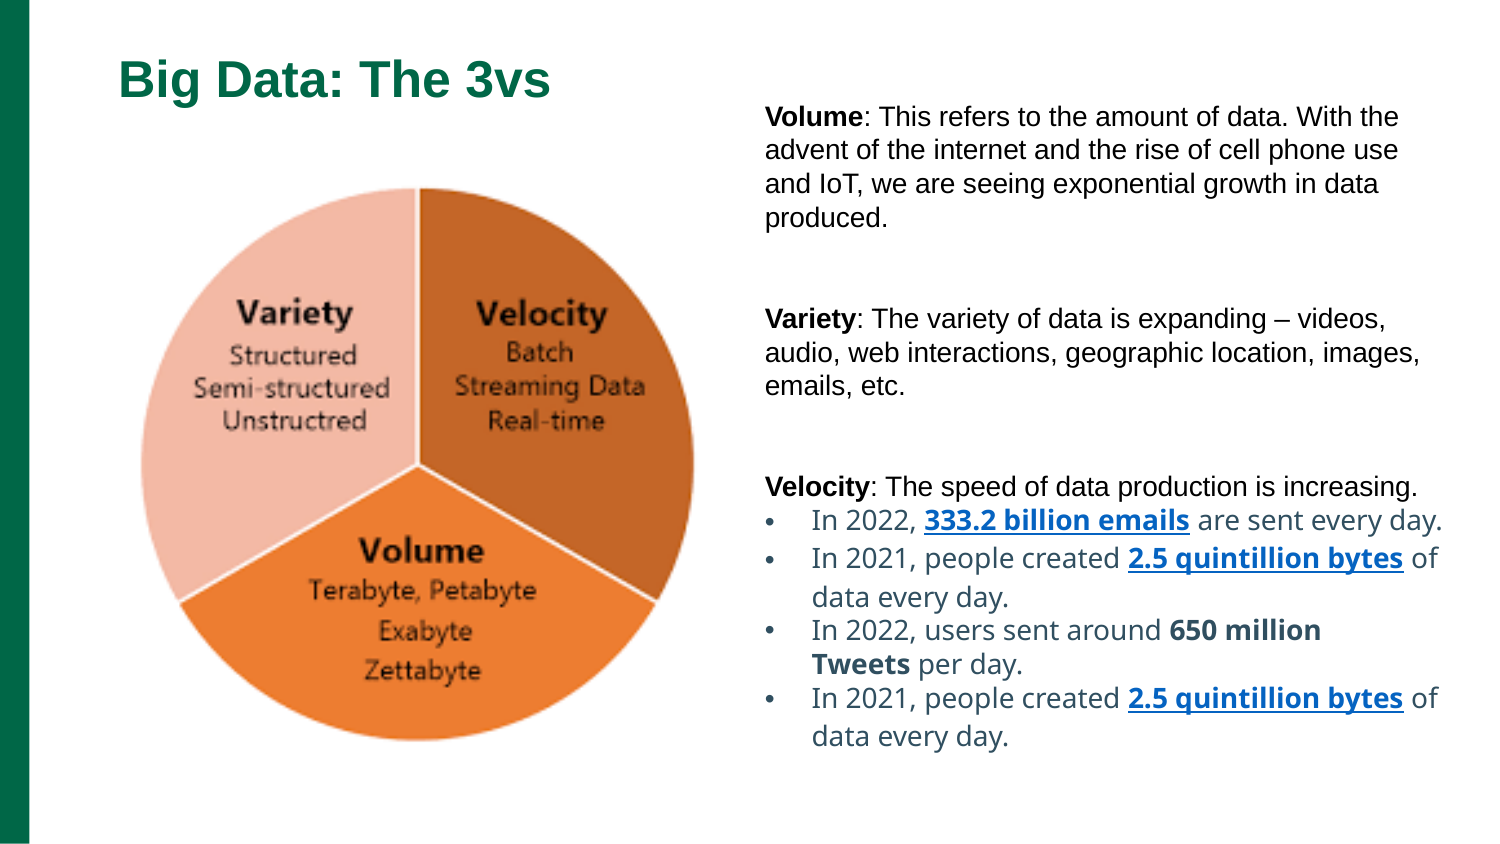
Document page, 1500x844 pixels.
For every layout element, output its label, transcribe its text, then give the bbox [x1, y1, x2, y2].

title Big Data: The 3vs [103, 44, 1397, 116]
text_box Volume: This refers to the amount of data. With the advent of the internet and the rise of cell phone use and IoT, we are seeing exponential growth in data produced. Variety: The variety of data is expanding – videos, audio, web interactions, geographic location, images, emails, etc. Velocity: The speed of data production is increasing. In 2022, 333.2 billion emails are sent every day. In 2021, people created 2.5 quintillion bytes of data every day. In 2022, users sent around 650 million Tweets per day. In 2021, people created 2.5 quintillion bytes of data every day. [750, 90, 1460, 794]
picture [129, 174, 710, 756]
